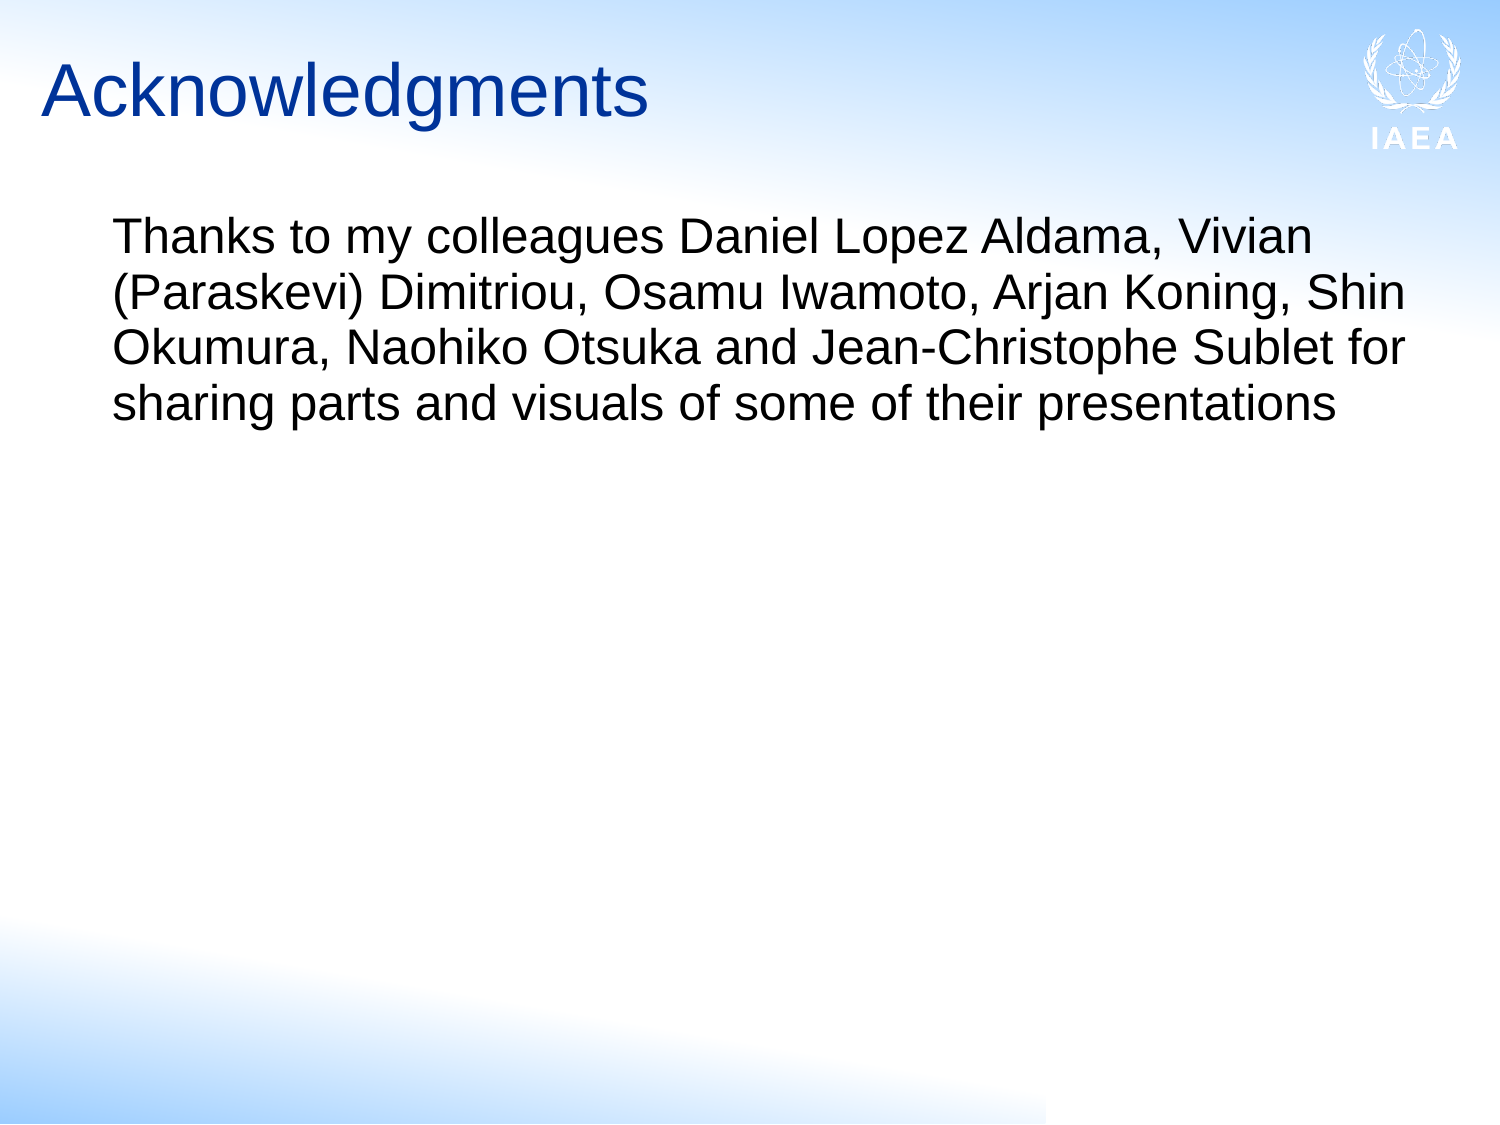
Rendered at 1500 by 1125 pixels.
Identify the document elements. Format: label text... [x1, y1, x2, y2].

title Acknowledgments [41, 19, 1046, 161]
list Thanks to my colleagues Daniel Lopez Aldama, Vivian (Paraskevi) Dimitriou, Osamu Iwamoto, Arjan Koning, Shin Okumura, Naohiko Otsuka and Jean-Christophe Sublet for sharing parts and visuals of some of their presentations [41, 208, 1471, 1005]
picture [1363, 29, 1461, 149]
